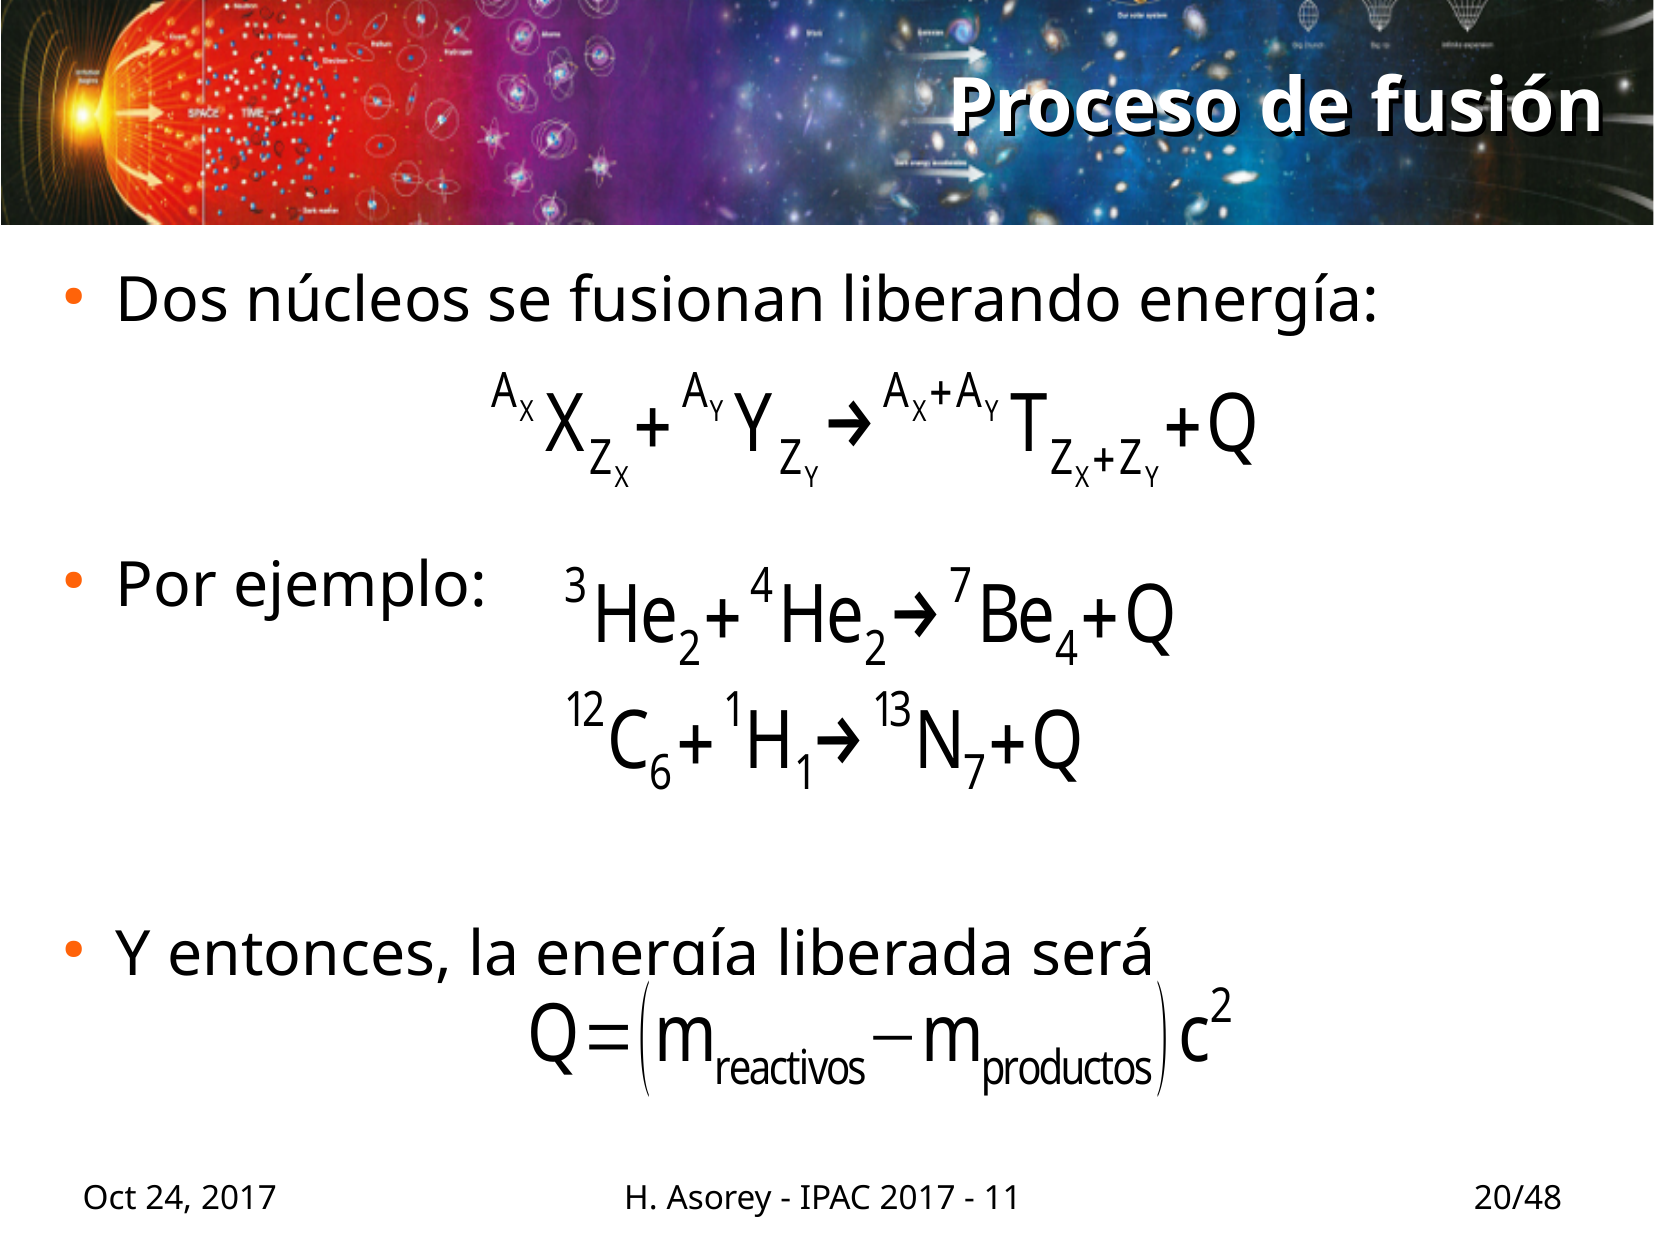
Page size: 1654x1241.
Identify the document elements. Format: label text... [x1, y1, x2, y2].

list Dos núcleos se fusionan liberando energía: Por ejemplo: Y entonces, la energía liberada será [45, 255, 1606, 1156]
picture [1, 0, 1654, 225]
title Proceso de fusión [45, 15, 1606, 191]
chart [480, 360, 1266, 496]
chart [521, 975, 1238, 1103]
chart [555, 555, 1183, 803]
